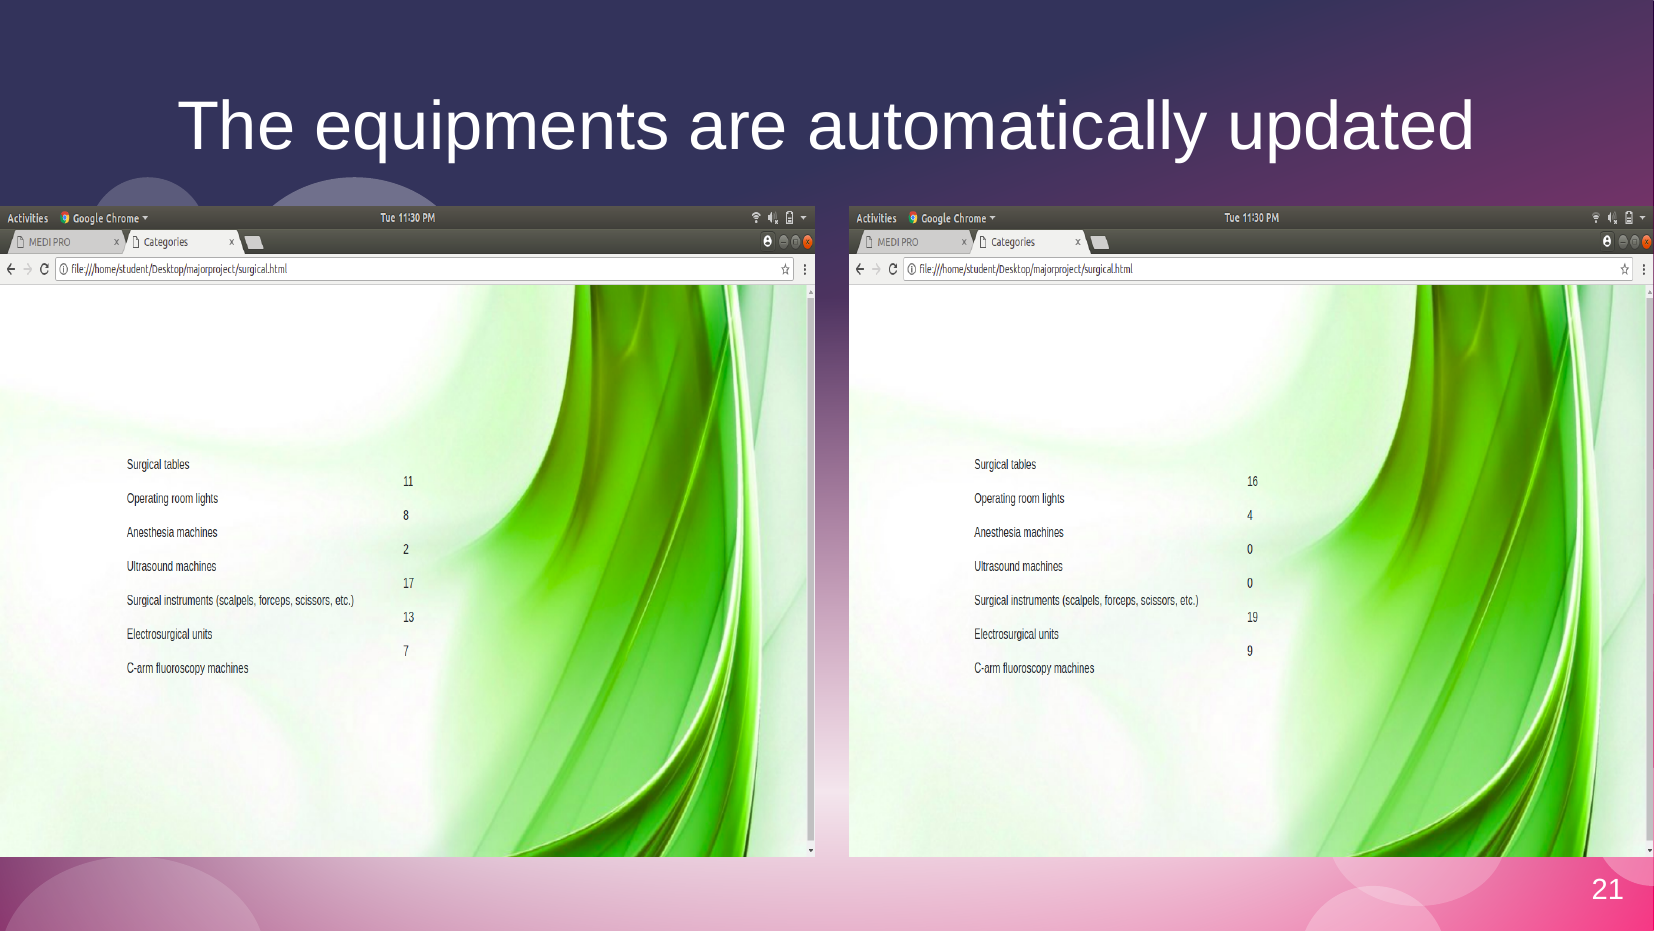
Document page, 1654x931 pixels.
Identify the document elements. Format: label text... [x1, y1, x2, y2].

title The equipments are automatically updated [88, 44, 1565, 207]
picture [849, 206, 1654, 857]
picture [0, 206, 815, 857]
